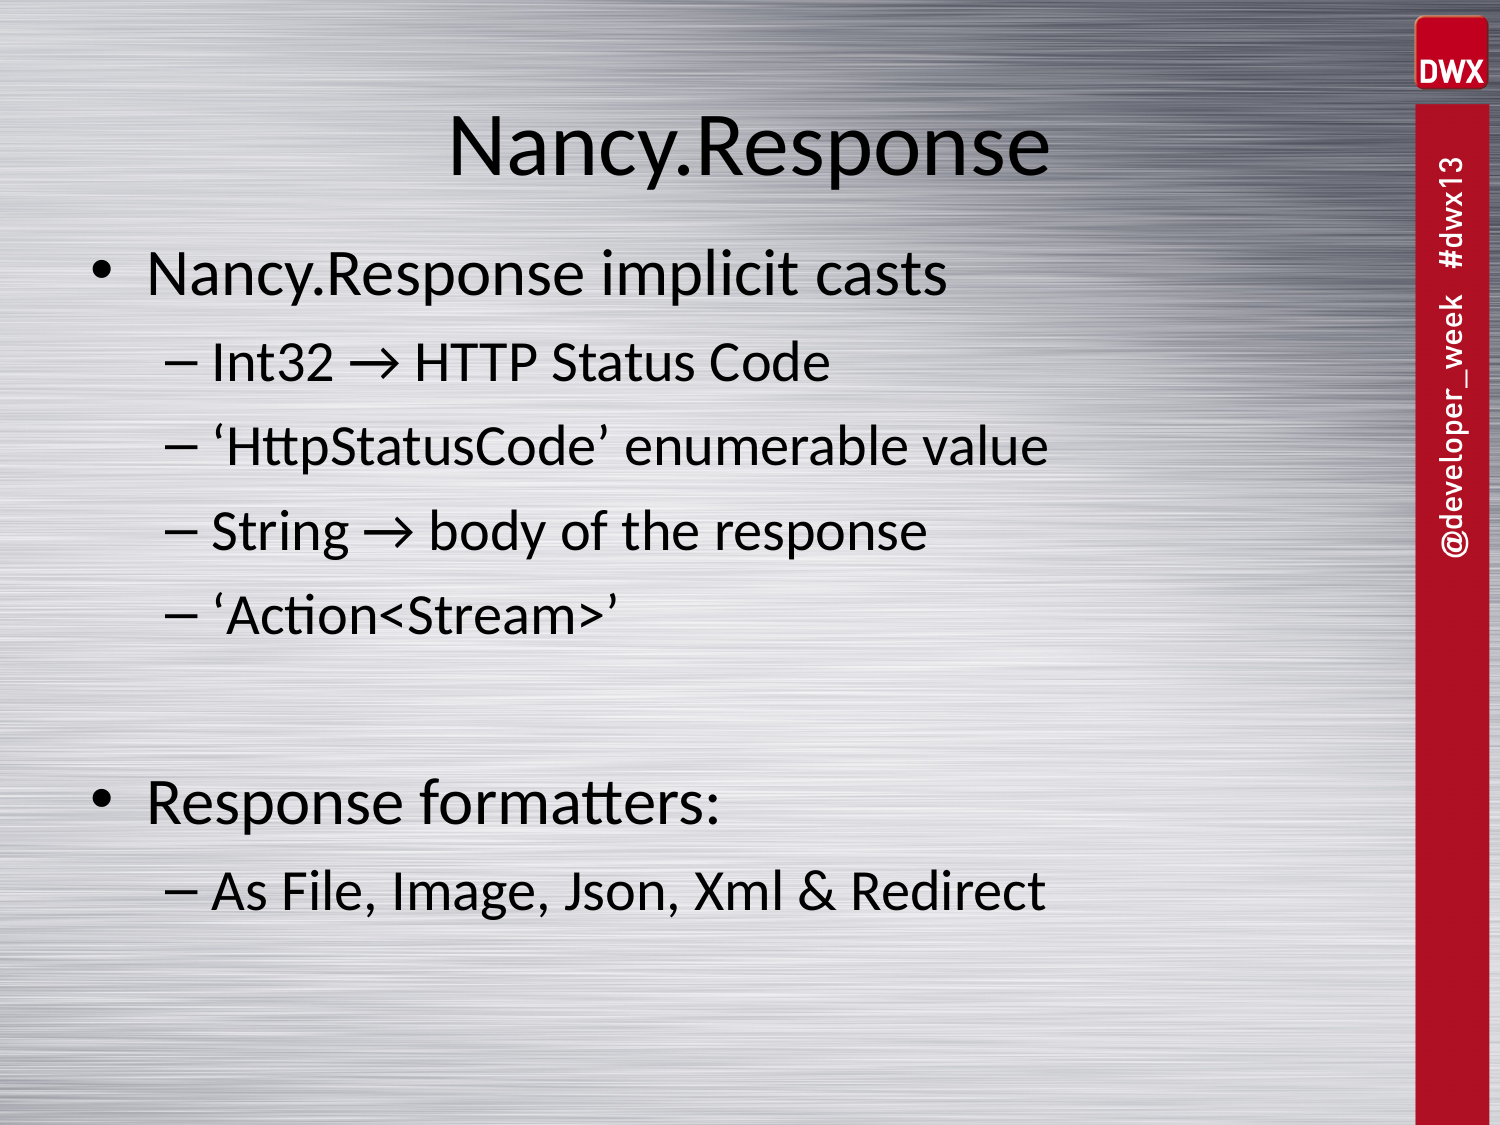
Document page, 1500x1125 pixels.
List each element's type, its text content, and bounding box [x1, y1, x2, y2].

title Nancy.Response [75, 45, 1426, 221]
picture [0, 0, 1500, 1125]
list Nancy.Response implicit casts Int32 → HTTP Status Code ‘HttpStatusCode’ enumerable value String → body of the response ‘Action<Stream>’ Response formatters: As File, Image, Json, Xml & Redirect [75, 221, 1426, 964]
